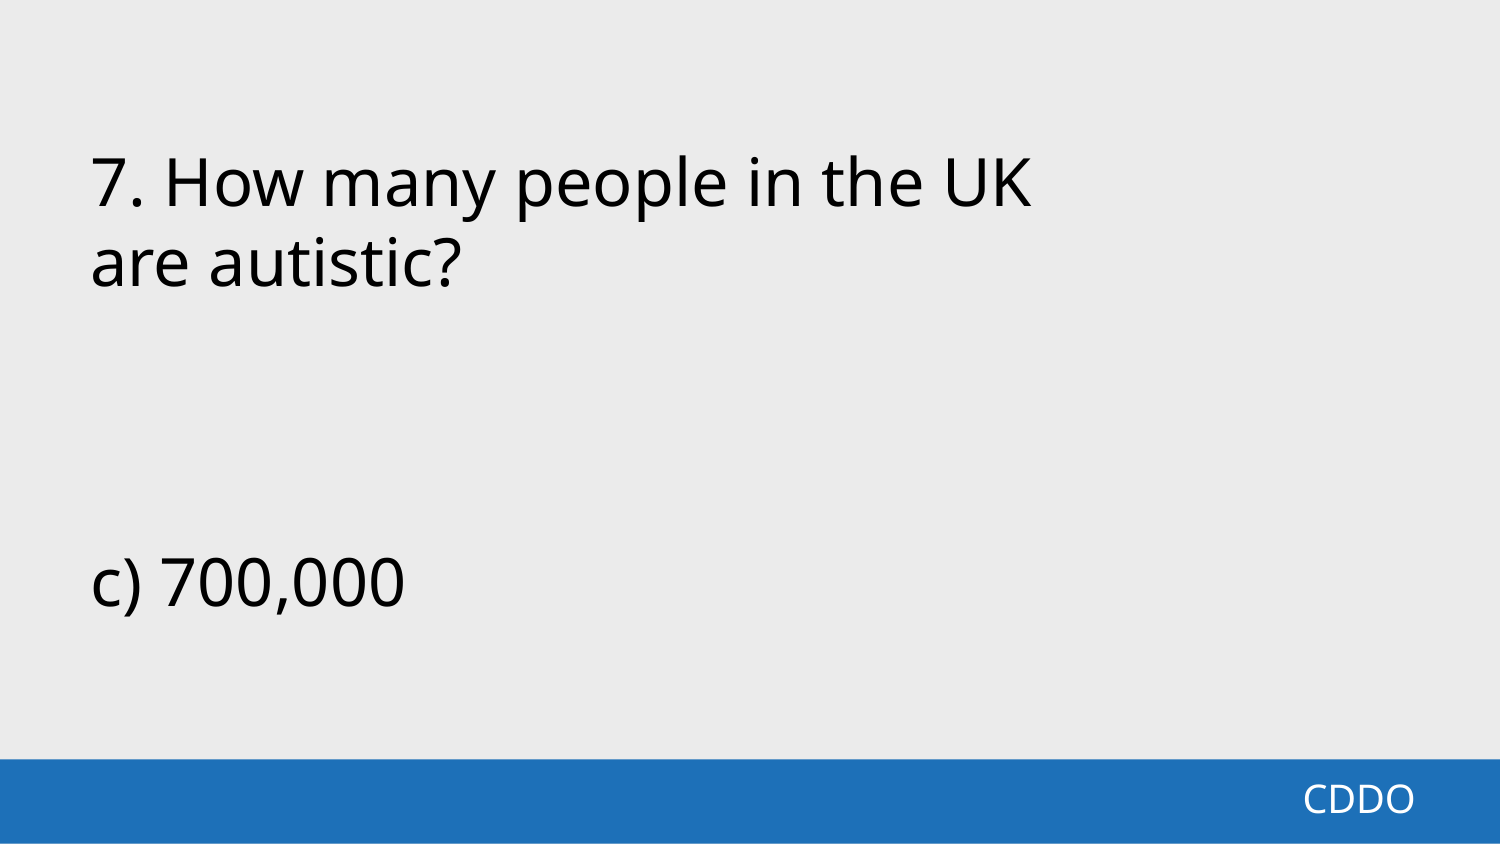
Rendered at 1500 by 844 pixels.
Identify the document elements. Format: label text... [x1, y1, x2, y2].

text_box 7. How many people in the UK are autistic? c) 700,000 [87, 0, 1416, 760]
